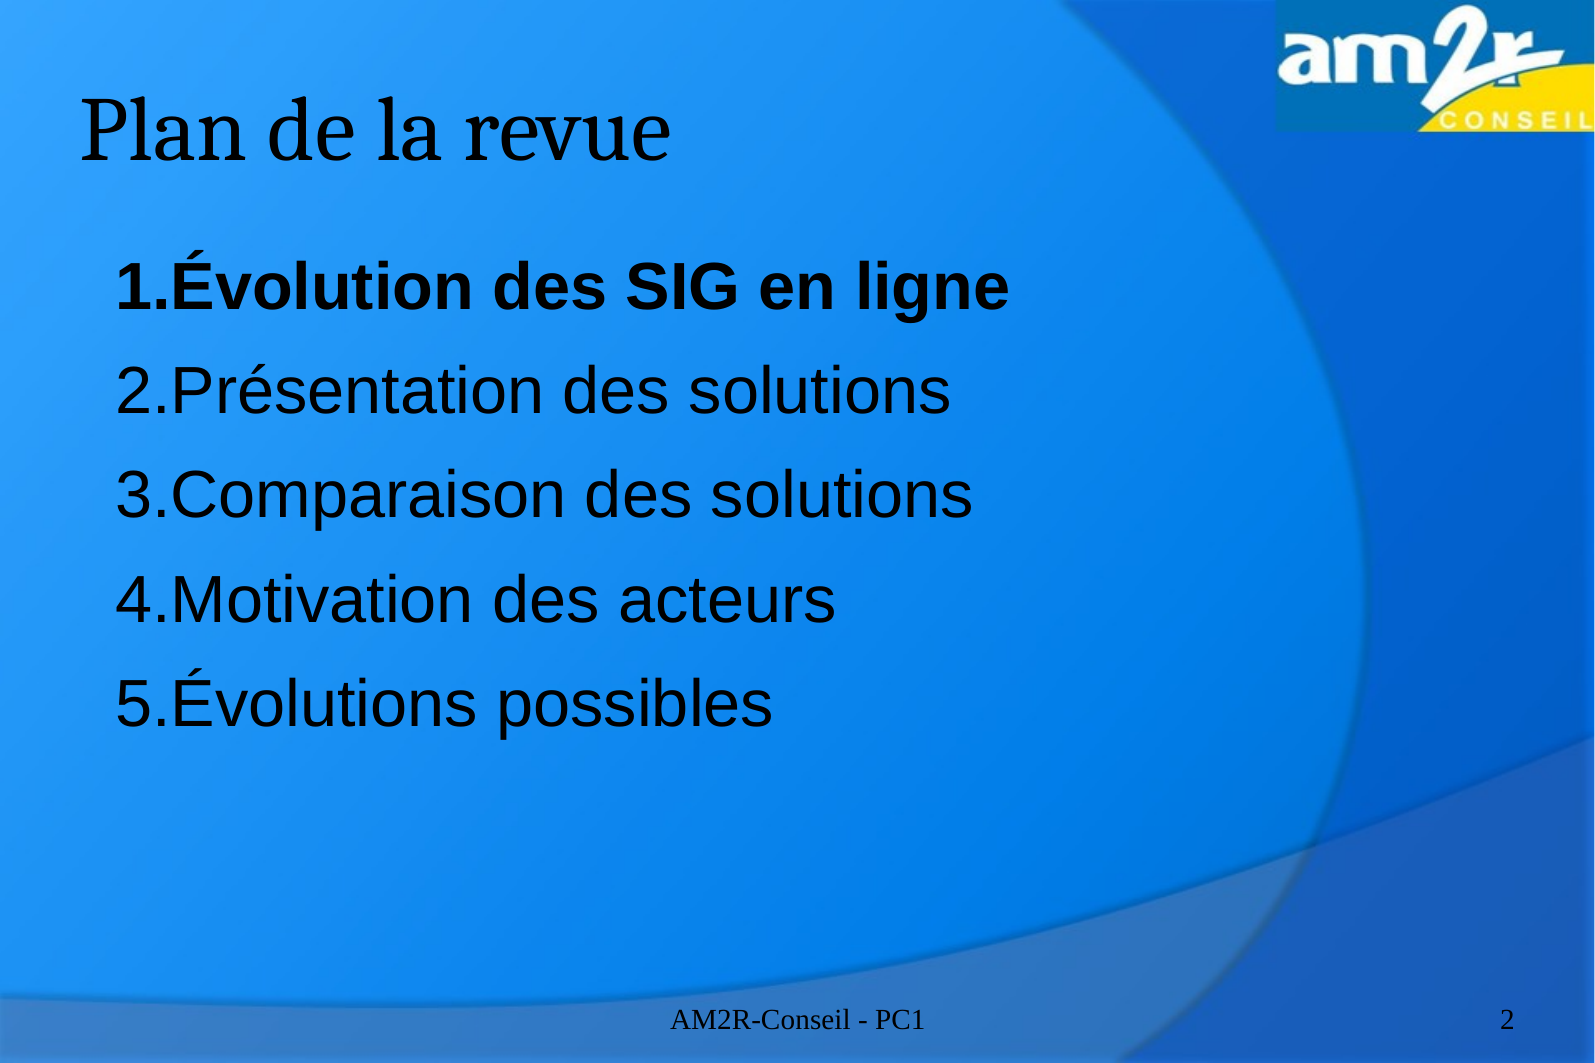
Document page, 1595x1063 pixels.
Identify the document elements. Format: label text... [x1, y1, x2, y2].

picture [0, 0, 1595, 1063]
list Évolution des SIG en ligne Présentation des solutions Comparaison des solutions Motivation des acteurs Évolutions possibles [79, 248, 1515, 960]
title Plan de la revue [79, 42, 1152, 220]
